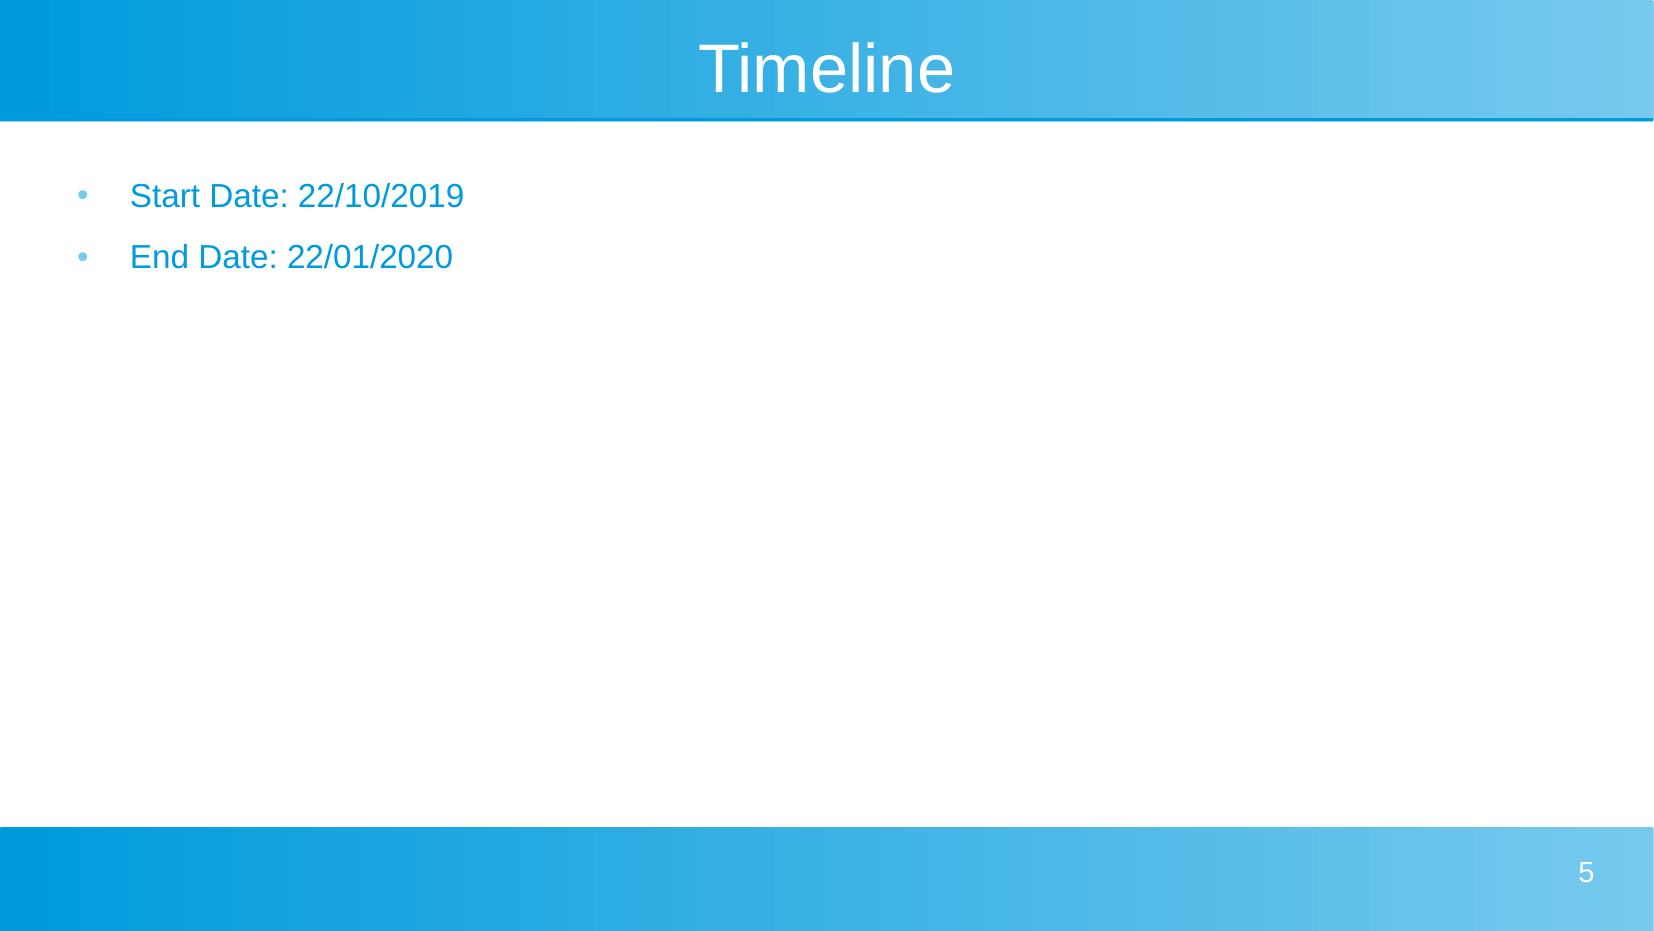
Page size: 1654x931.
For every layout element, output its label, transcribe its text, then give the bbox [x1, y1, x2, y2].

title Timeline [59, 29, 1595, 108]
list Start Date: 22/10/2019 End Date: 22/01/2020 [59, 177, 1595, 768]
